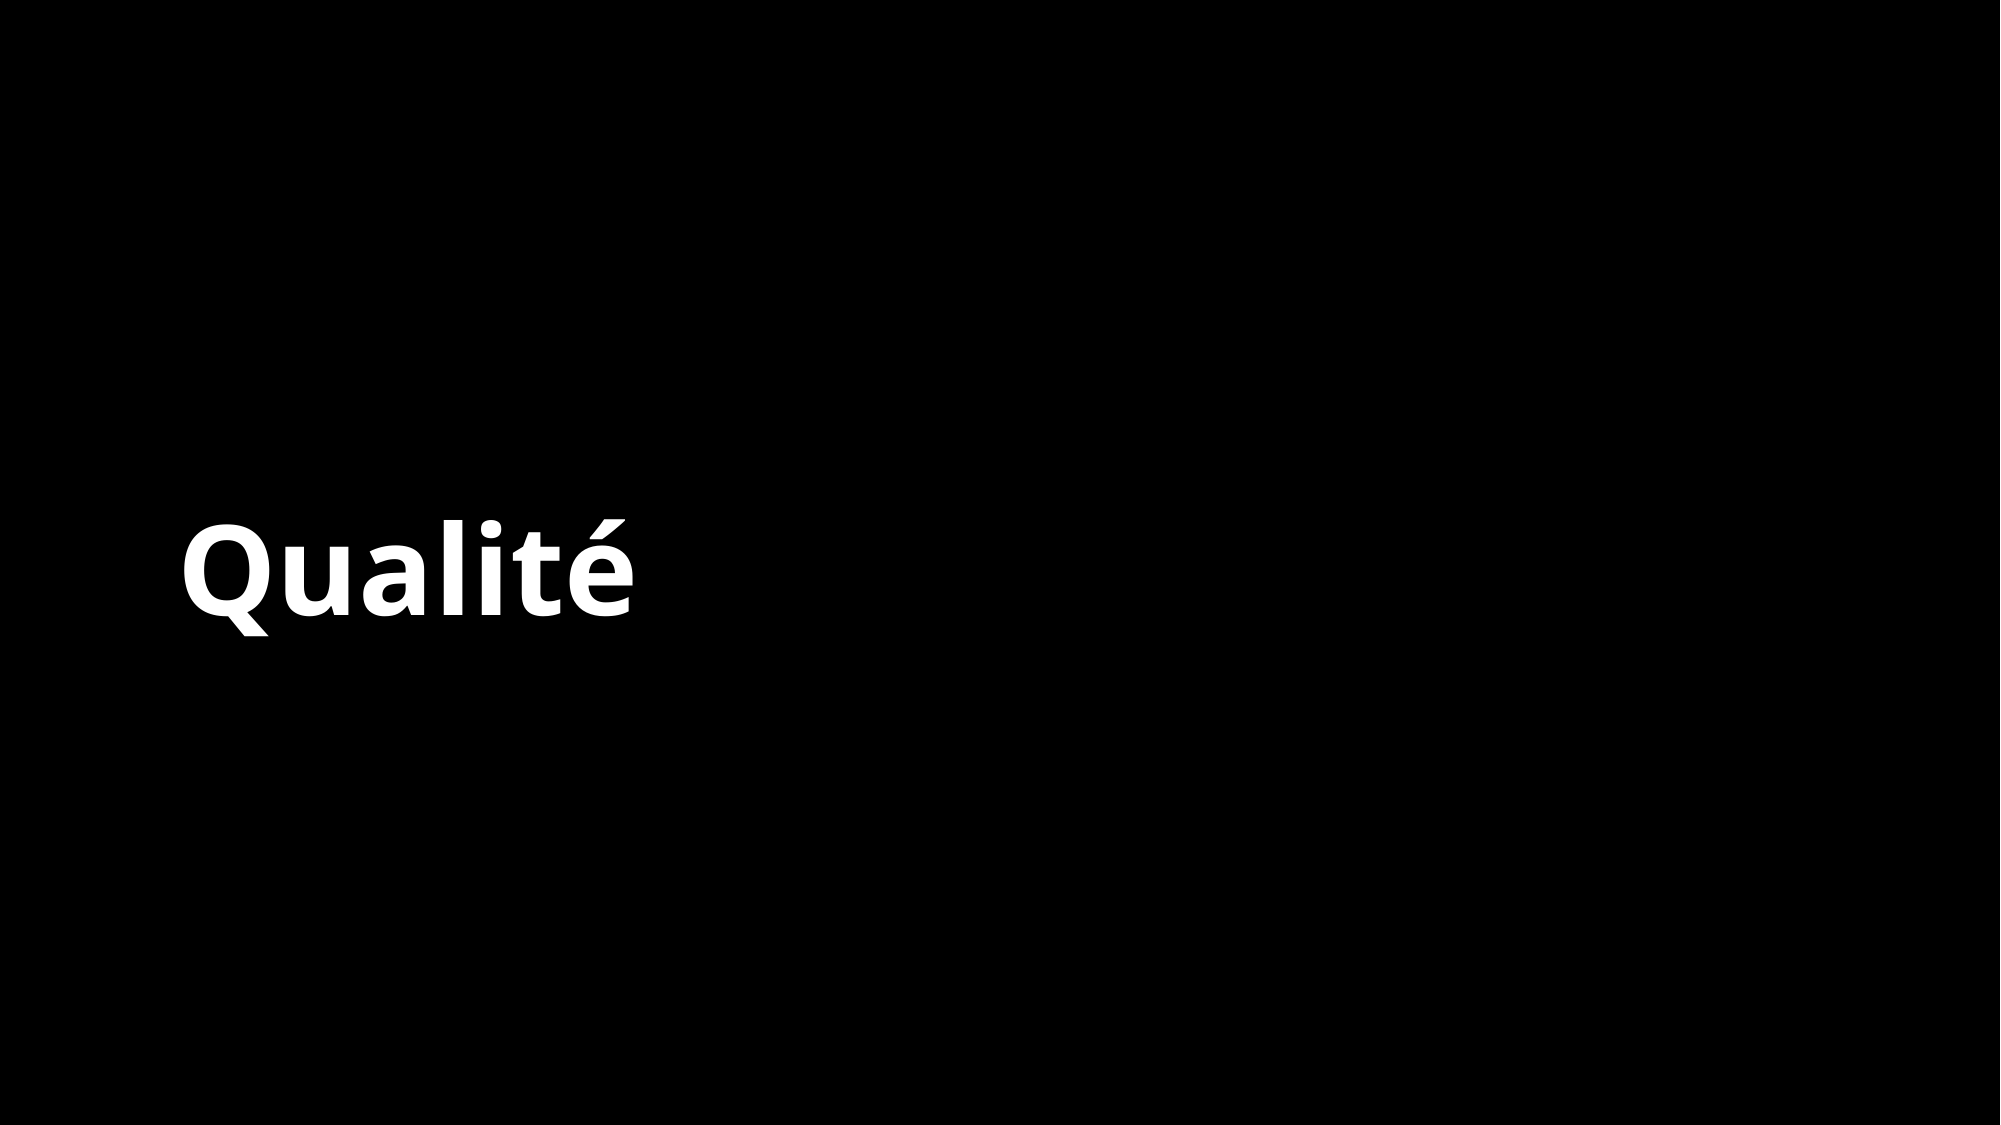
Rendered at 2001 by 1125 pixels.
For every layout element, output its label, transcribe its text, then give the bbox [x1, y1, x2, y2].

text_box Qualité [0, 0, 2000, 1125]
